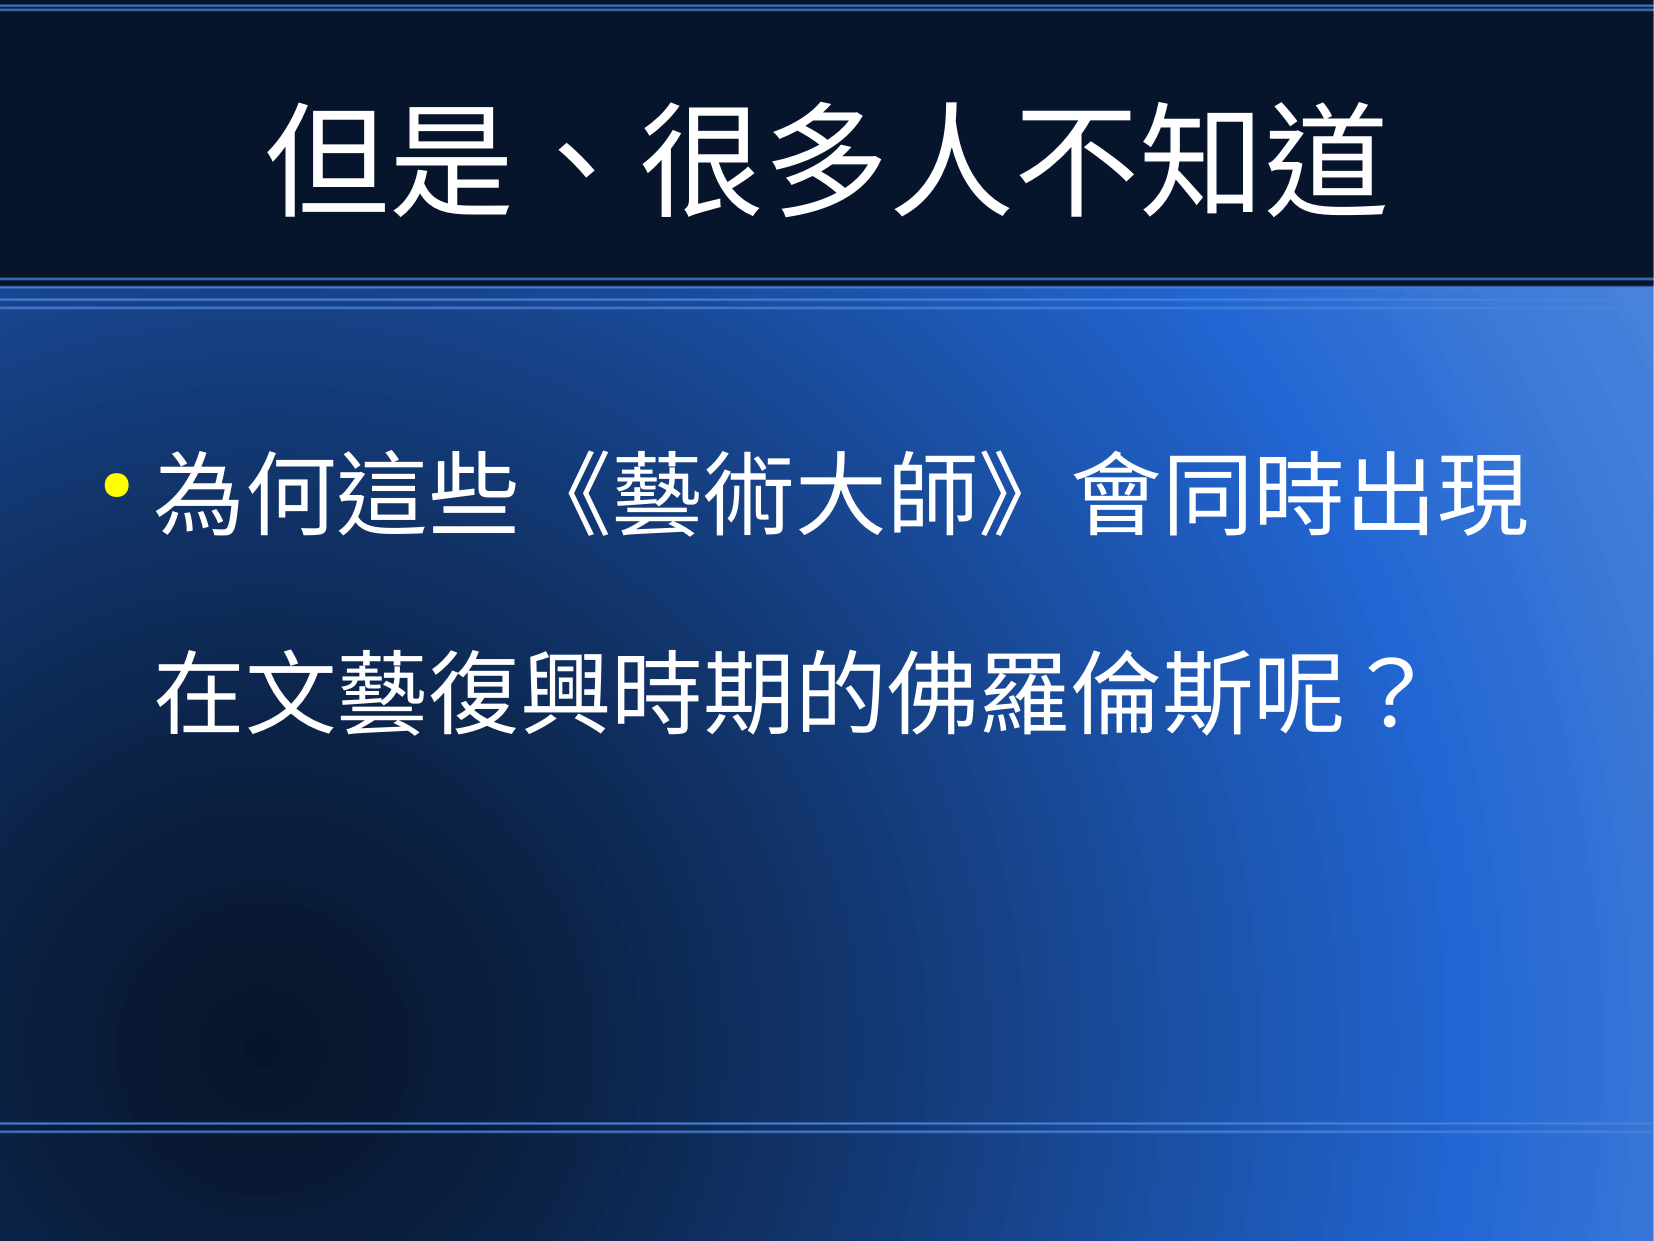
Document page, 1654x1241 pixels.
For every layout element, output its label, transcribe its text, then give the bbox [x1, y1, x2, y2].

list 為何這些《藝術大師》會同時出現在文藝復興時期的佛羅倫斯呢？ [82, 355, 1571, 1241]
picture [0, 0, 1654, 1241]
title 但是、很多人不知道 [82, 49, 1571, 257]
